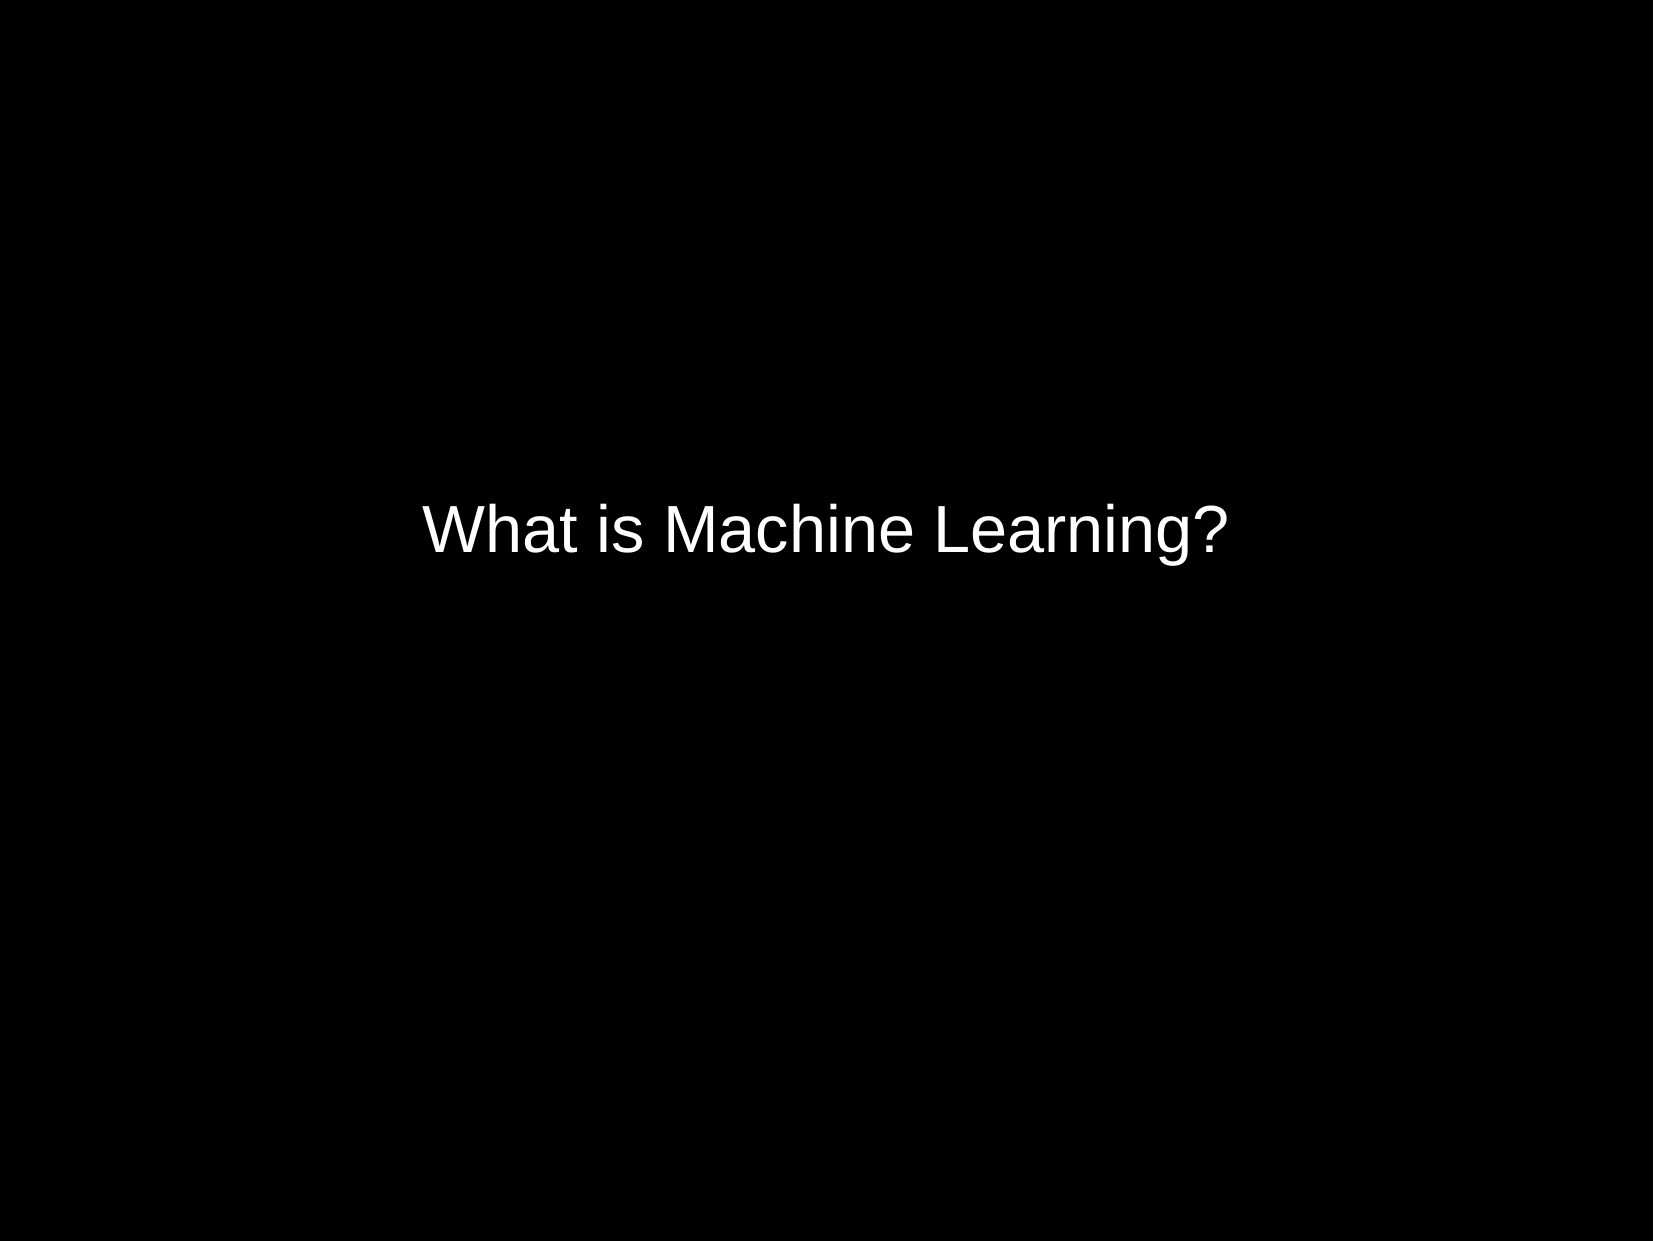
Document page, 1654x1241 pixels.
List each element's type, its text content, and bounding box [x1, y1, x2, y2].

subtitle What is Machine Learning? [82, 49, 1571, 1010]
